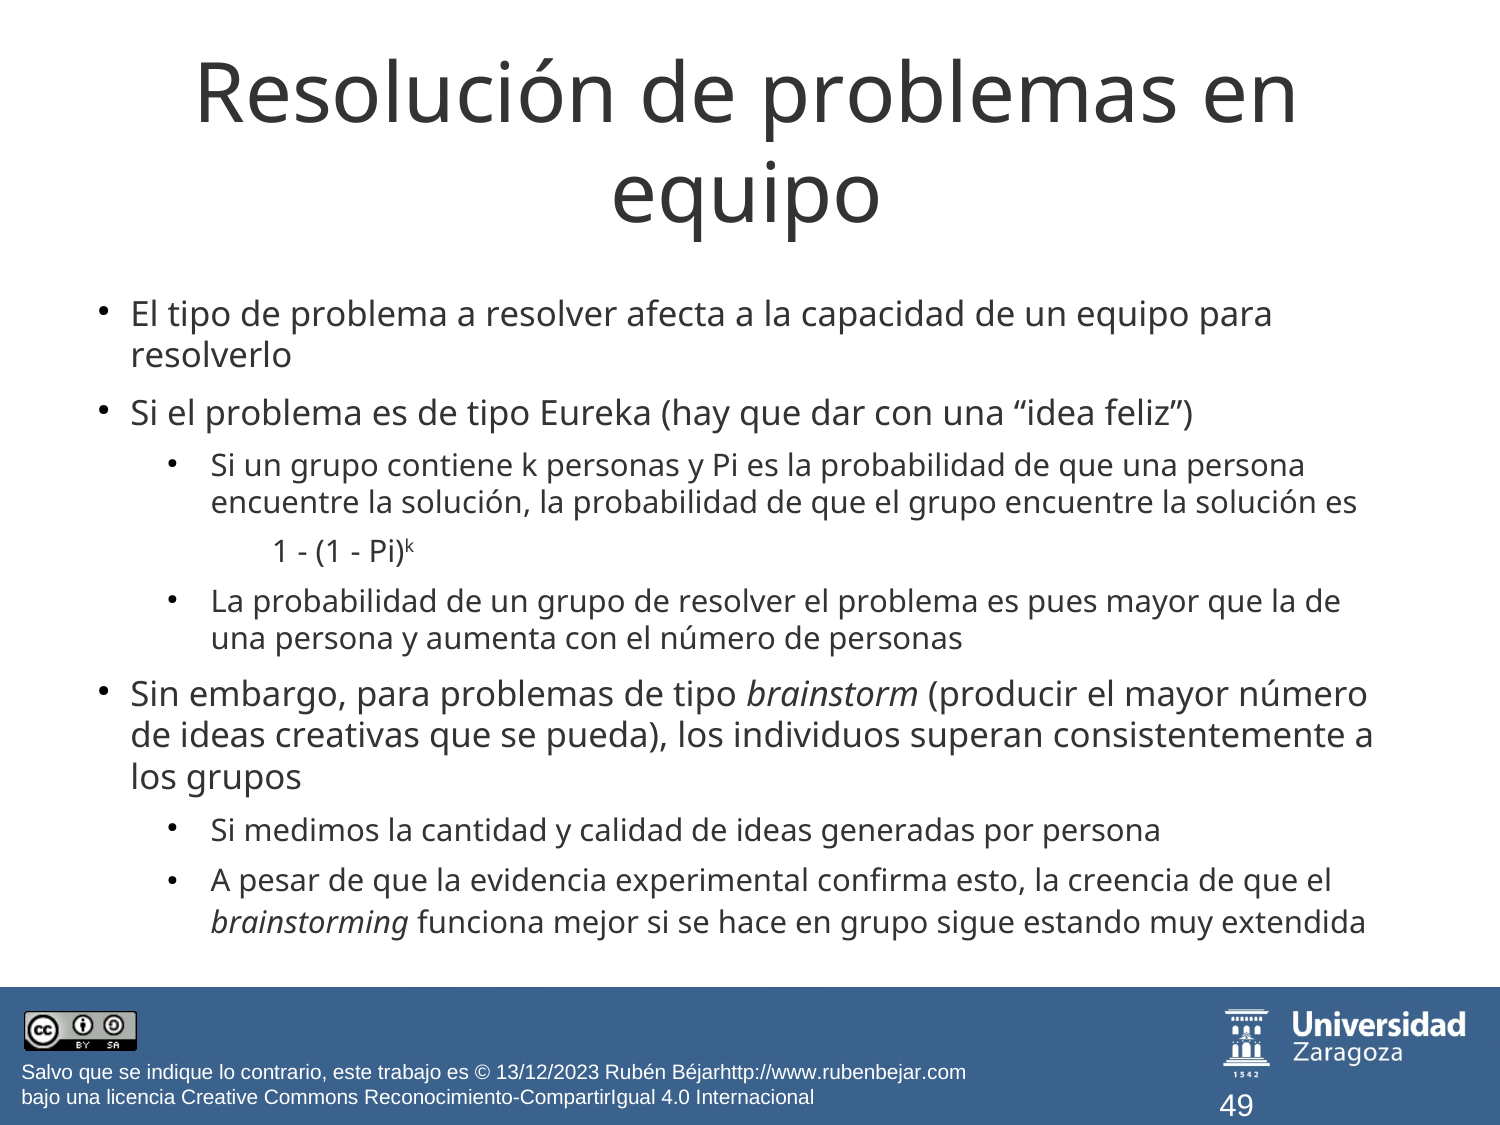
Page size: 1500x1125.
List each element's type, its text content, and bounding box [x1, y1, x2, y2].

picture [0, 987, 1500, 1125]
list El tipo de problema a resolver afecta a la capacidad de un equipo para resolverlo Si el problema es de tipo Eureka (hay que dar con una “idea feliz”) Si un grupo contiene k personas y Pi es la probabilidad de que una persona encuentre la solución, la probabilidad de que el grupo encuentre la solución es 1 - (1 - Pi)k La probabilidad de un grupo de resolver el problema es pues mayor que la de una persona y aumenta con el número de personas Sin embargo, para problemas de tipo brainstorm (producir el mayor número de ideas creativas que se pueda), los individuos superan consistentemente a los grupos Si medimos la cantidad y calidad de ideas generadas por persona A pesar de que la evidencia experimental confirma esto, la creencia de que el brainstorming funciona mejor si se hace en grupo sigue estando muy extendida [82, 283, 1418, 957]
title Resolución de problemas en equipo [74, 20, 1420, 257]
